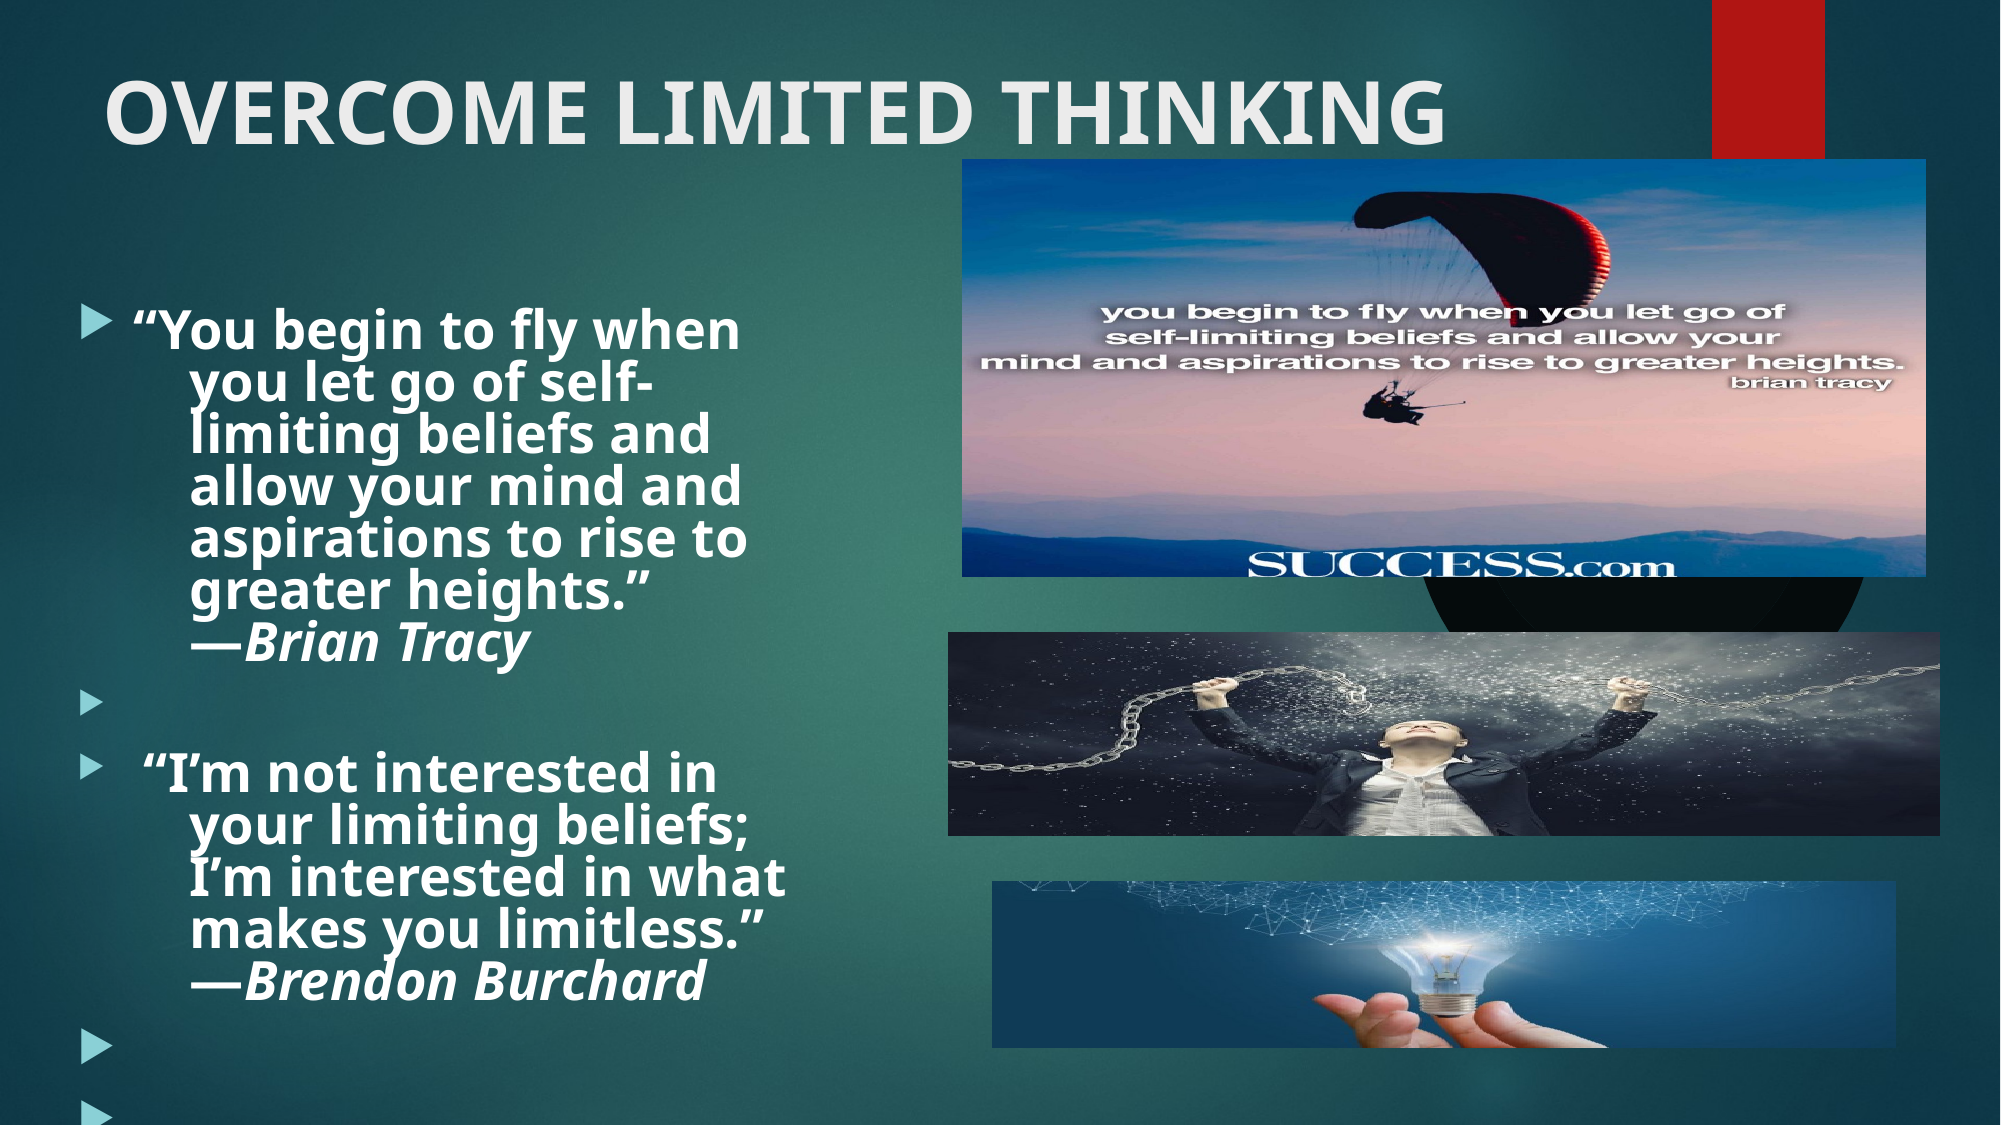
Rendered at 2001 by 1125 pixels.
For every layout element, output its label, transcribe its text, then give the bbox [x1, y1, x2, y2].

picture [948, 632, 1940, 836]
list “You begin to fly when you let go of self-limiting beliefs and allow your mind and aspirations to rise to greater heights.” ―Brian Tracy “I’m not interested in your limiting beliefs; I’m interested in what makes you limitless.” ―Brendon Burchard [62, 299, 838, 1023]
picture [992, 881, 1896, 1048]
title OVERCOME LIMITED THINKING [87, 50, 1738, 141]
picture [962, 160, 1926, 577]
picture [1621, 178, 1643, 184]
